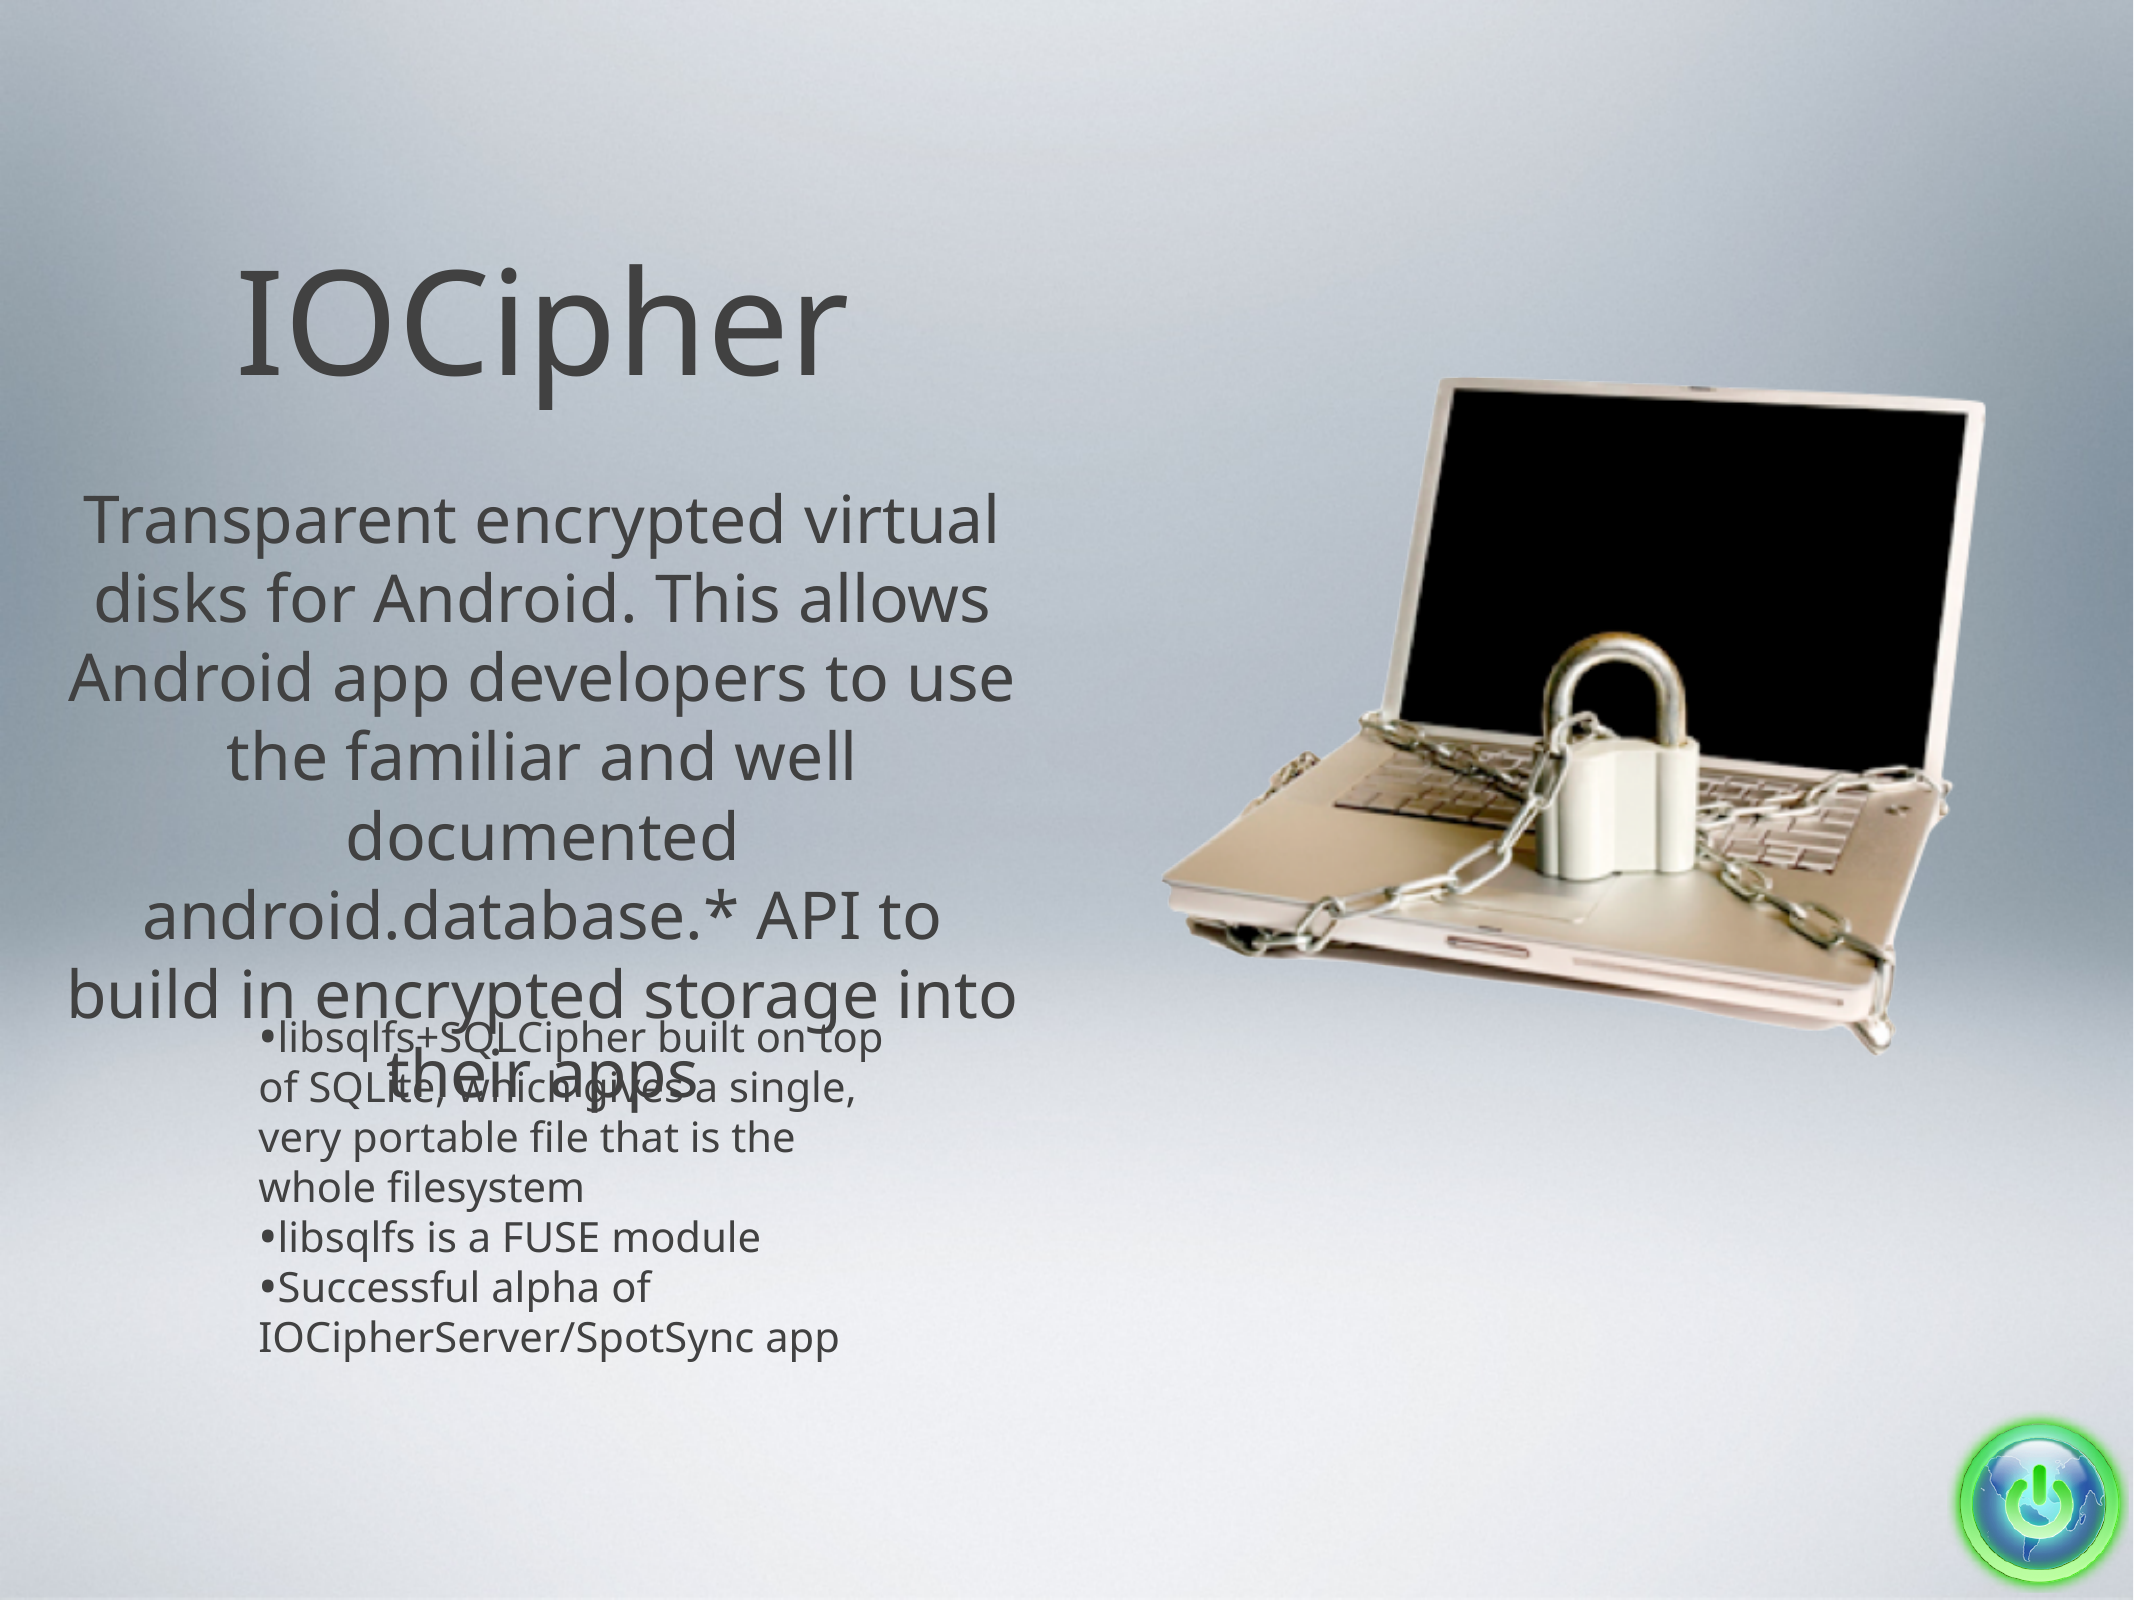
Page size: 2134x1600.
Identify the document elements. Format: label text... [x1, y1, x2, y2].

text_box libsqlfs+SQLCipher built on top of SQLite, which gives a single, very portable file that is the whole filesystem libsqlfs is a FUSE module Successful alpha of IOCipherServer/SpotSync app [258, 1010, 896, 1553]
picture [0, 0, 2134, 1600]
list Transparent encrypted virtual disks for Android. This allows Android app developers to use the familiar and well documented android.database.* API to build in encrypted storage into their apps [58, 470, 1028, 1013]
title IOCipher [58, 0, 1028, 411]
